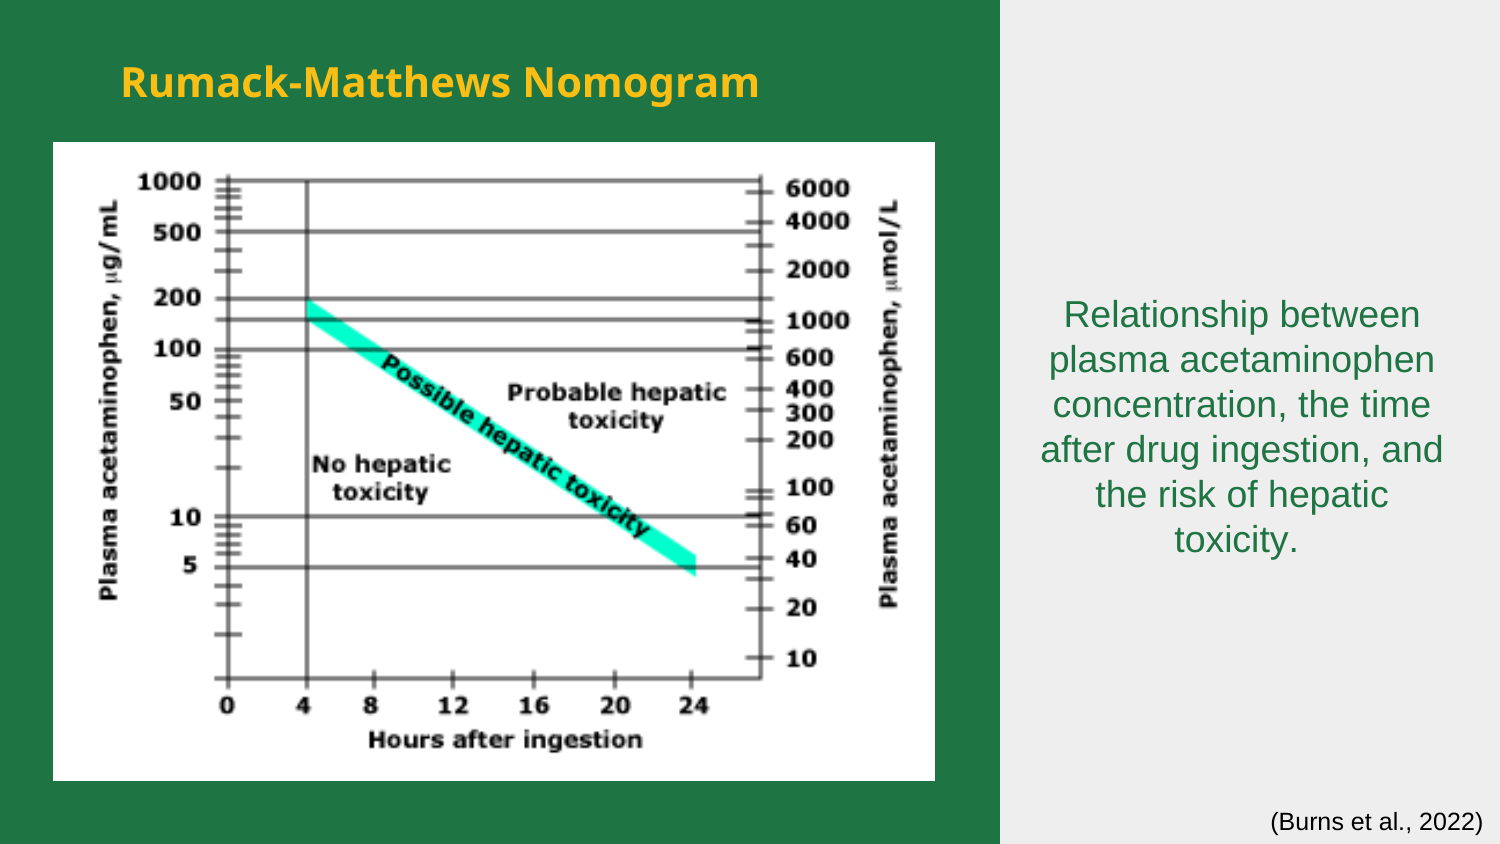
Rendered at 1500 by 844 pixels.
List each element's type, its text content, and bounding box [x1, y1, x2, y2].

text_box (Burns et al., 2022) [1255, 798, 1500, 844]
subtitle Rumack-Matthews Nomogram [105, 41, 883, 142]
picture [53, 142, 935, 781]
text_box Relationship between plasma acetaminophen concentration, the time after drug ingestion, and the risk of hepatic toxicity. [1025, 282, 1468, 641]
